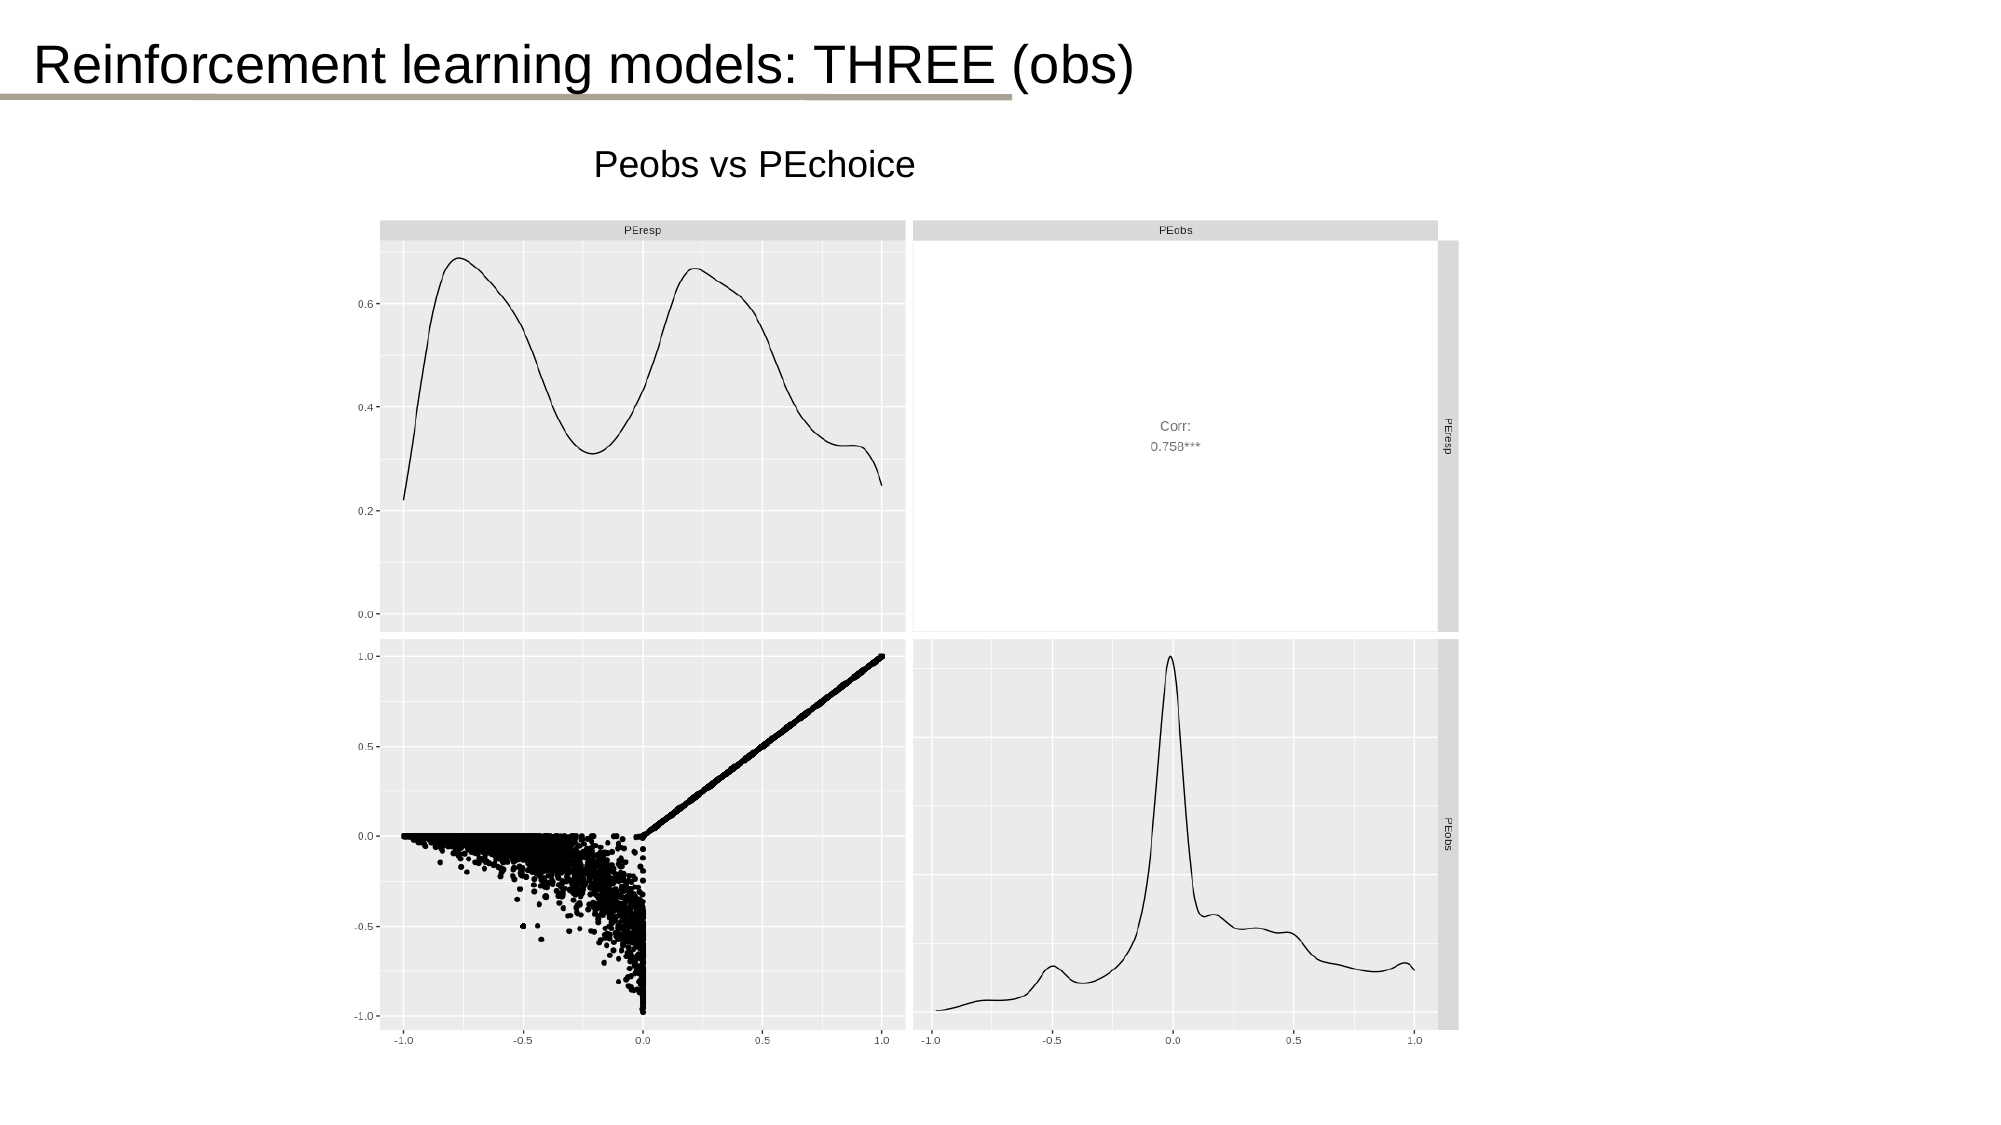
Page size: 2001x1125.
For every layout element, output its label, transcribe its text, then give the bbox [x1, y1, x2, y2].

text_box Reinforcement learning models: THREE (obs) [15, 27, 1921, 97]
picture [347, 213, 1465, 1052]
text_box Peobs vs PEchoice [578, 132, 1494, 189]
